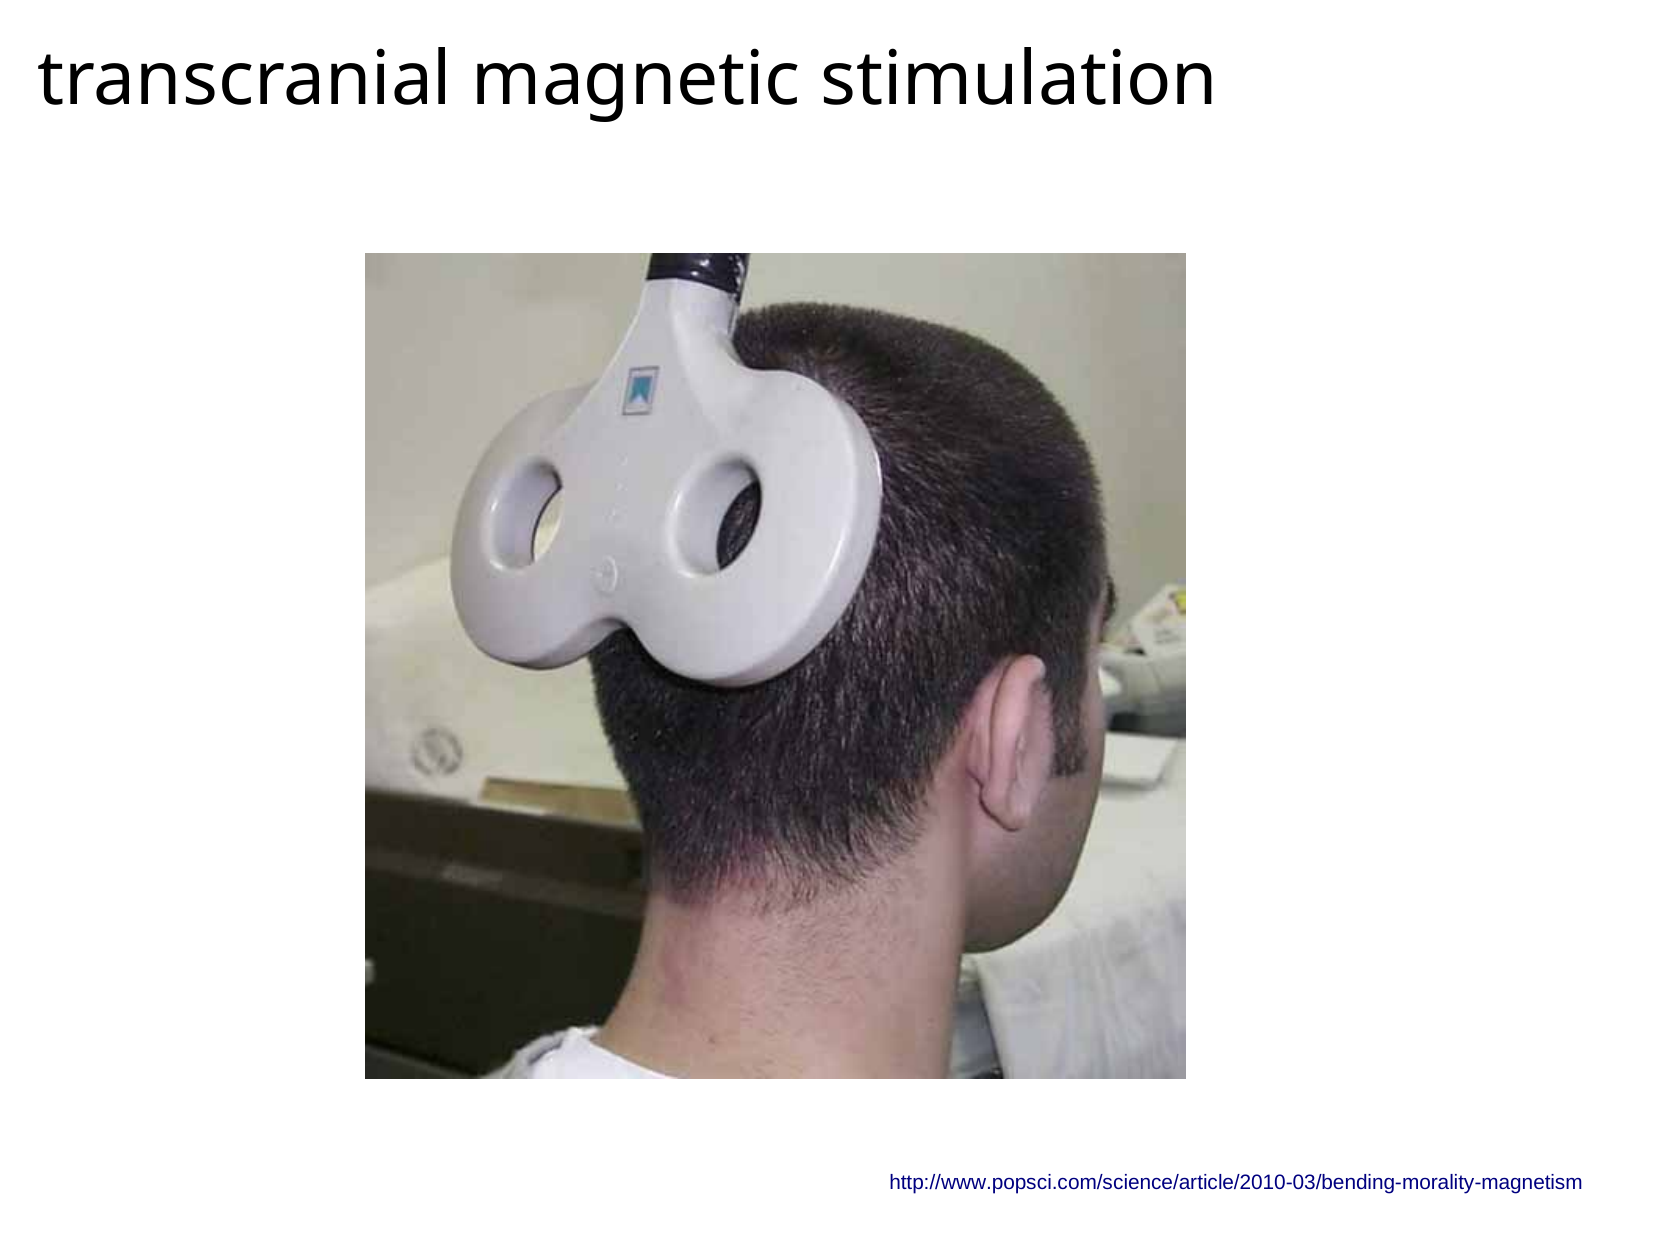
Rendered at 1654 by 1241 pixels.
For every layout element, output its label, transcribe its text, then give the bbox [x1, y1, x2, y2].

title transcranial magnetic stimulation [37, 0, 1613, 151]
text_box http://www.popsci.com/science/article/2010-03/bending-morality-magnetism [874, 1163, 1598, 1202]
picture [365, 253, 1186, 1079]
